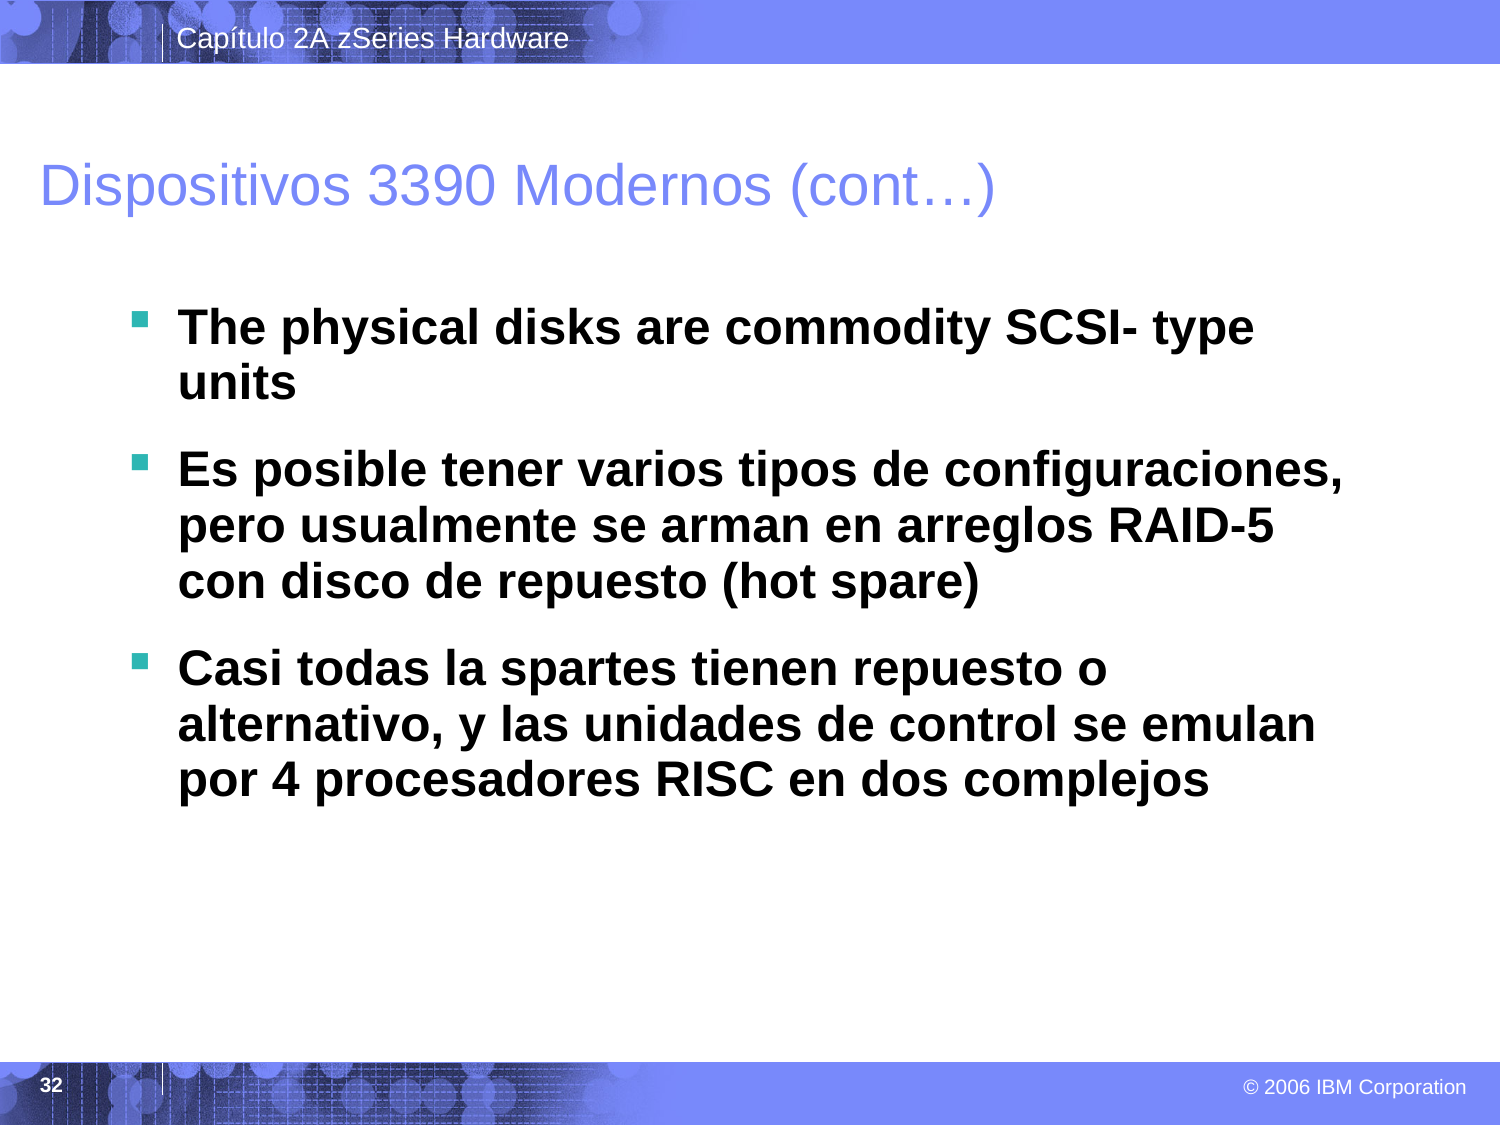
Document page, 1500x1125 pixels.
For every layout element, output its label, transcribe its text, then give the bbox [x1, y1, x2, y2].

list The physical disks are commodity SCSI- type units Es posible tener varios tipos de configuraciones, pero usualmente se arman en arreglos RAID-5 con disco de repuesto (hot spare) Casi todas la spartes tienen repuesto o alternativo, y las unidades de control se emulan por 4 procesadores RISC en dos complejos [112, 291, 1388, 932]
picture [0, 1063, 1500, 1125]
title Dispositivos 3390 Modernos (cont…) [25, 142, 1378, 225]
picture [1, 1, 1500, 63]
